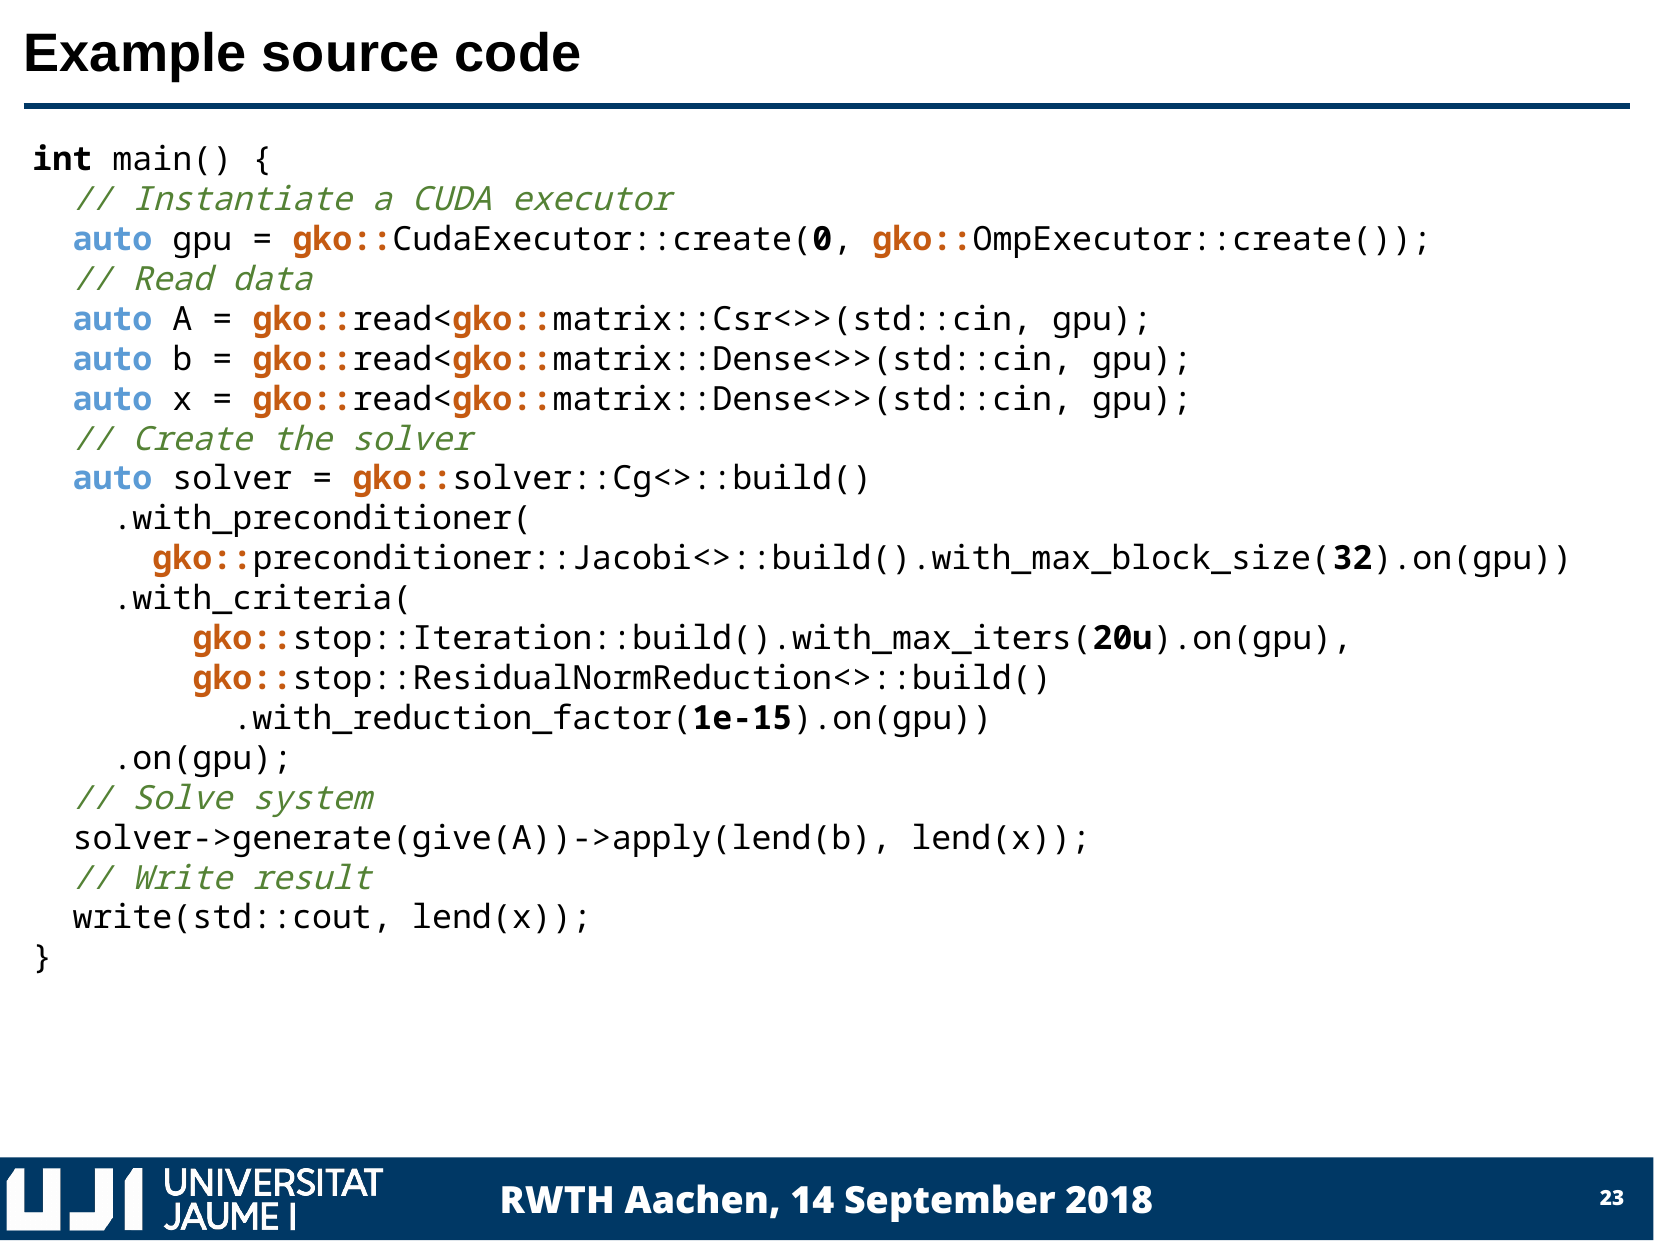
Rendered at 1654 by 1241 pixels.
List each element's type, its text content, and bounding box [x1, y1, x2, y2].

picture [0, 1158, 390, 1241]
title Example source code [23, 0, 1630, 107]
text_box int main() { // Instantiate a CUDA executor auto gpu = gko::CudaExecutor::create(0, gko::OmpExecutor::create()); // Read data auto A = gko::read<gko::matrix::Csr<>>(std::cin, gpu); auto b = gko::read<gko::matrix::Dense<>>(std::cin, gpu); auto x = gko::read<gko::matrix::Dense<>>(std::cin, gpu); // Create the solver auto solver = gko::solver::Cg<>::build() .with_preconditioner( gko::preconditioner::Jacobi<>::build().with_max_block_size(32).on(gpu)) .with_criteria( gko::stop::Iteration::build().with_max_iters(20u).on(gpu), gko::stop::ResidualNormReduction<>::build() .with_reduction_factor(1e-15).on(gpu)) .on(gpu); // Solve system solver->generate(give(A))->apply(lend(b), lend(x)); // Write result write(std::cout, lend(x)); } [17, 129, 1654, 984]
